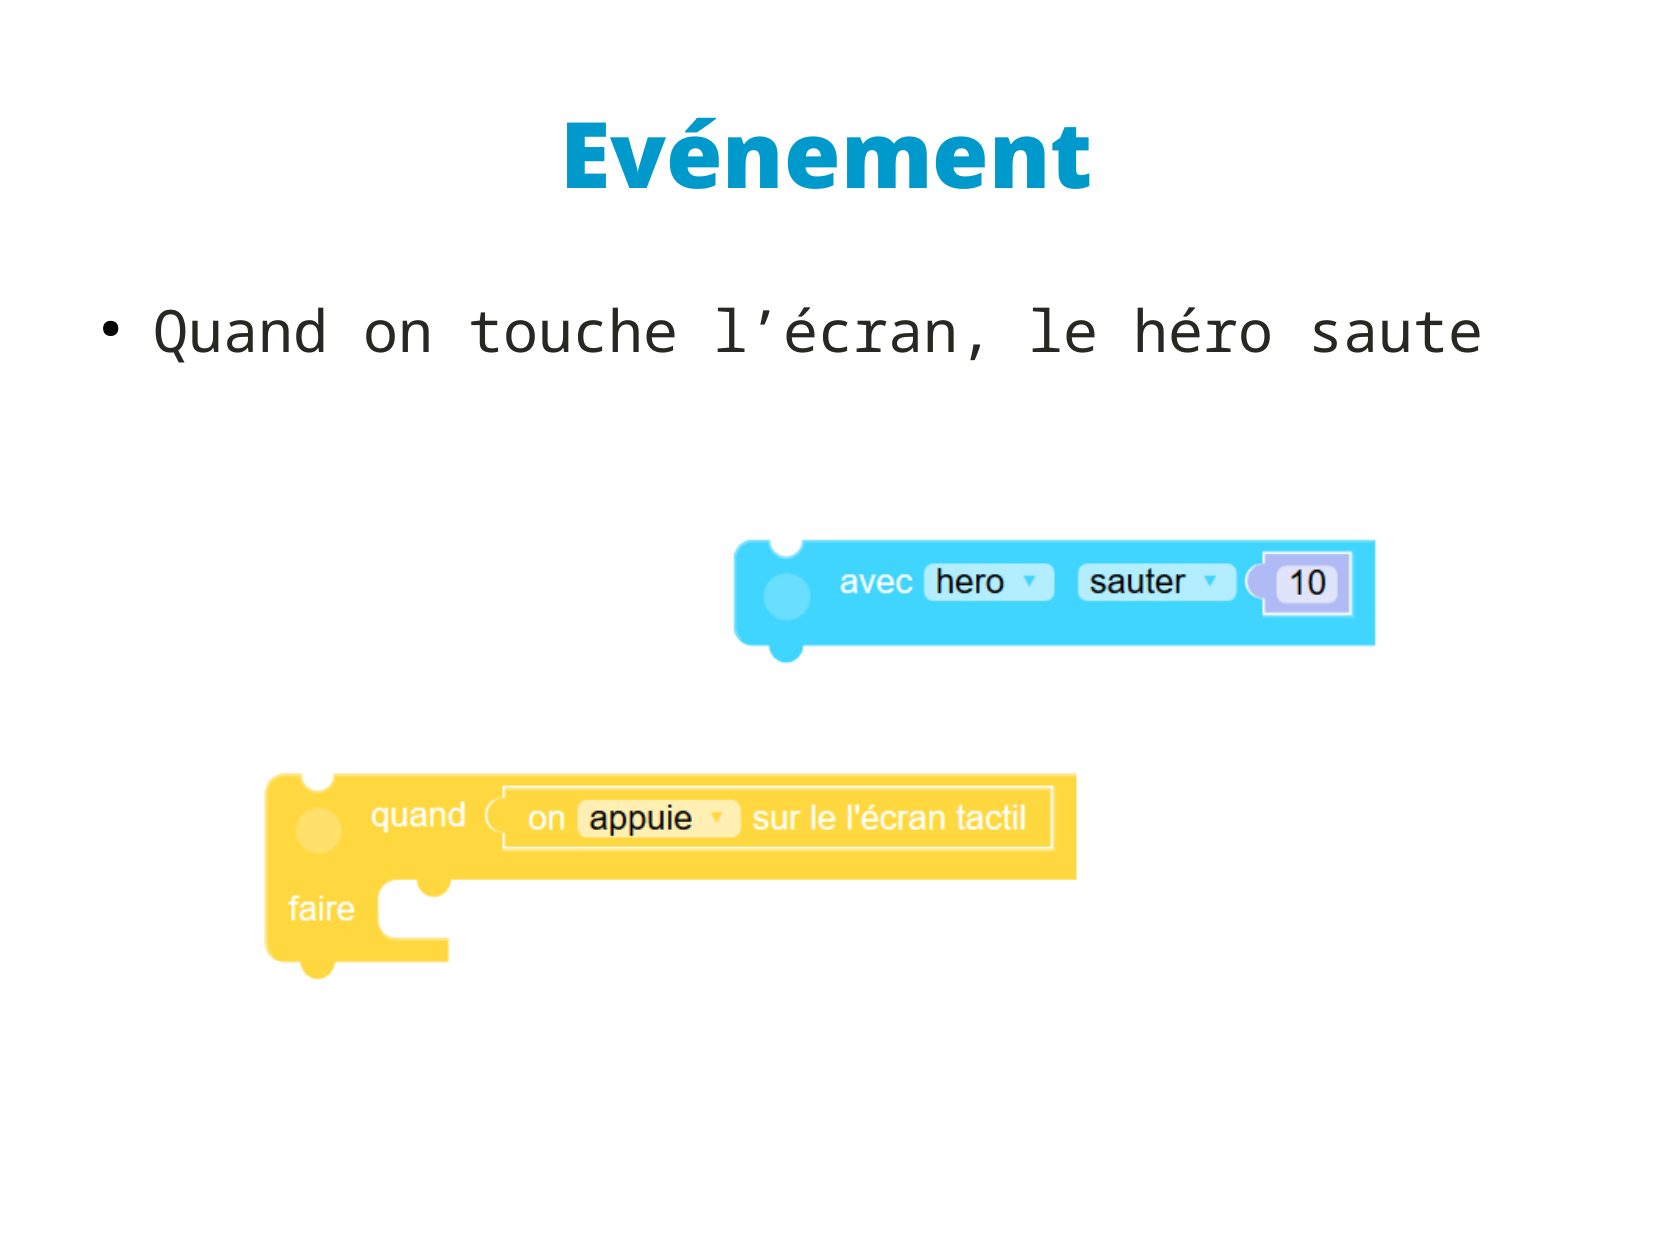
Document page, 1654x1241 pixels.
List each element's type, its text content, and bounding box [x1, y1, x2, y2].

title Evénement [82, 49, 1571, 257]
picture [229, 501, 1424, 1010]
list Quand on touche l’écran, le héro saute [82, 290, 1571, 1010]
